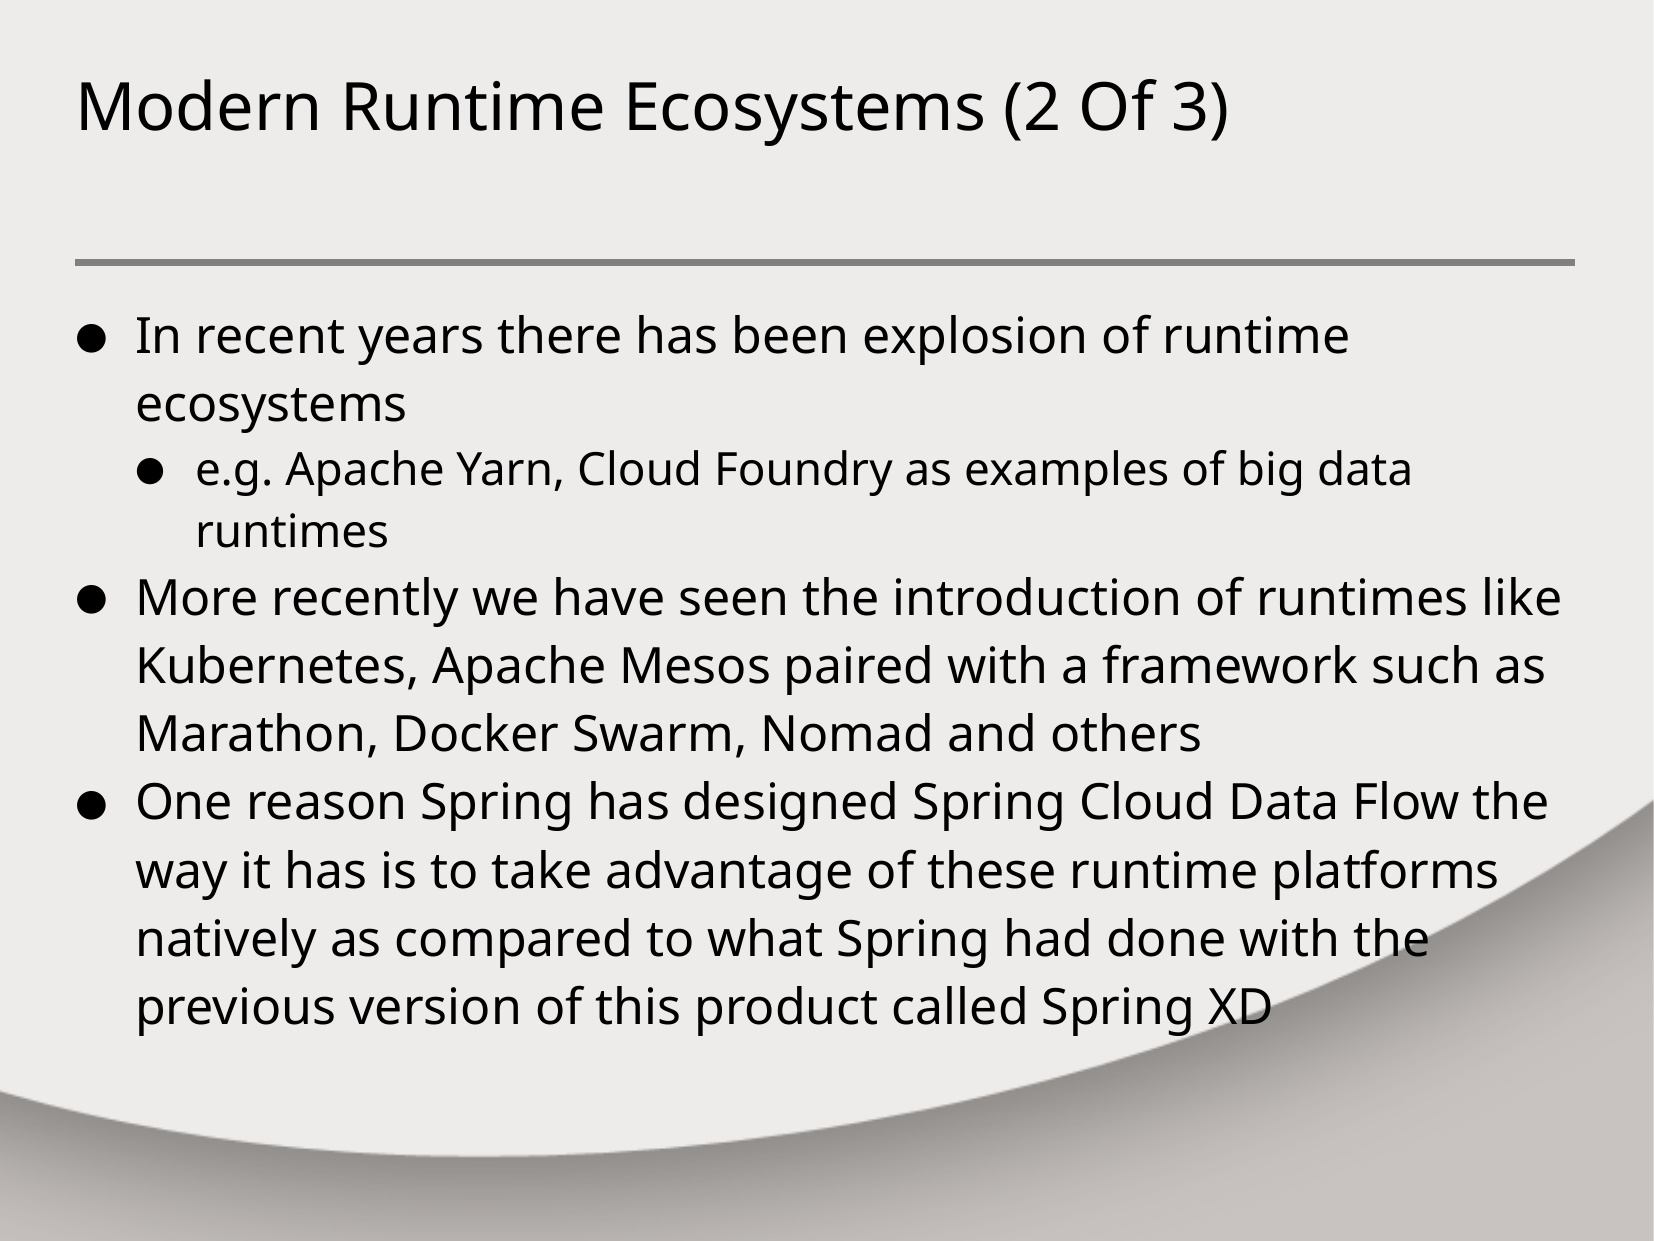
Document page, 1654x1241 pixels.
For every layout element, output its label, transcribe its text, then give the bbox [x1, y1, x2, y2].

picture [0, 0, 1654, 1241]
list In recent years there has been explosion of runtime ecosystems e.g. Apache Yarn, Cloud Foundry as examples of big data runtimes More recently we have seen the introduction of runtimes like Kubernetes, Apache Mesos paired with a framework such as Marathon, Docker Swarm, Nomad and others One reason Spring has designed Spring Cloud Data Flow the way it has is to take advantage of these runtime platforms natively as compared to what Spring had done with the previous version of this product called Spring XD [75, 299, 1576, 1163]
title Modern Runtime Ecosystems (2 Of 3) [75, 75, 1576, 226]
